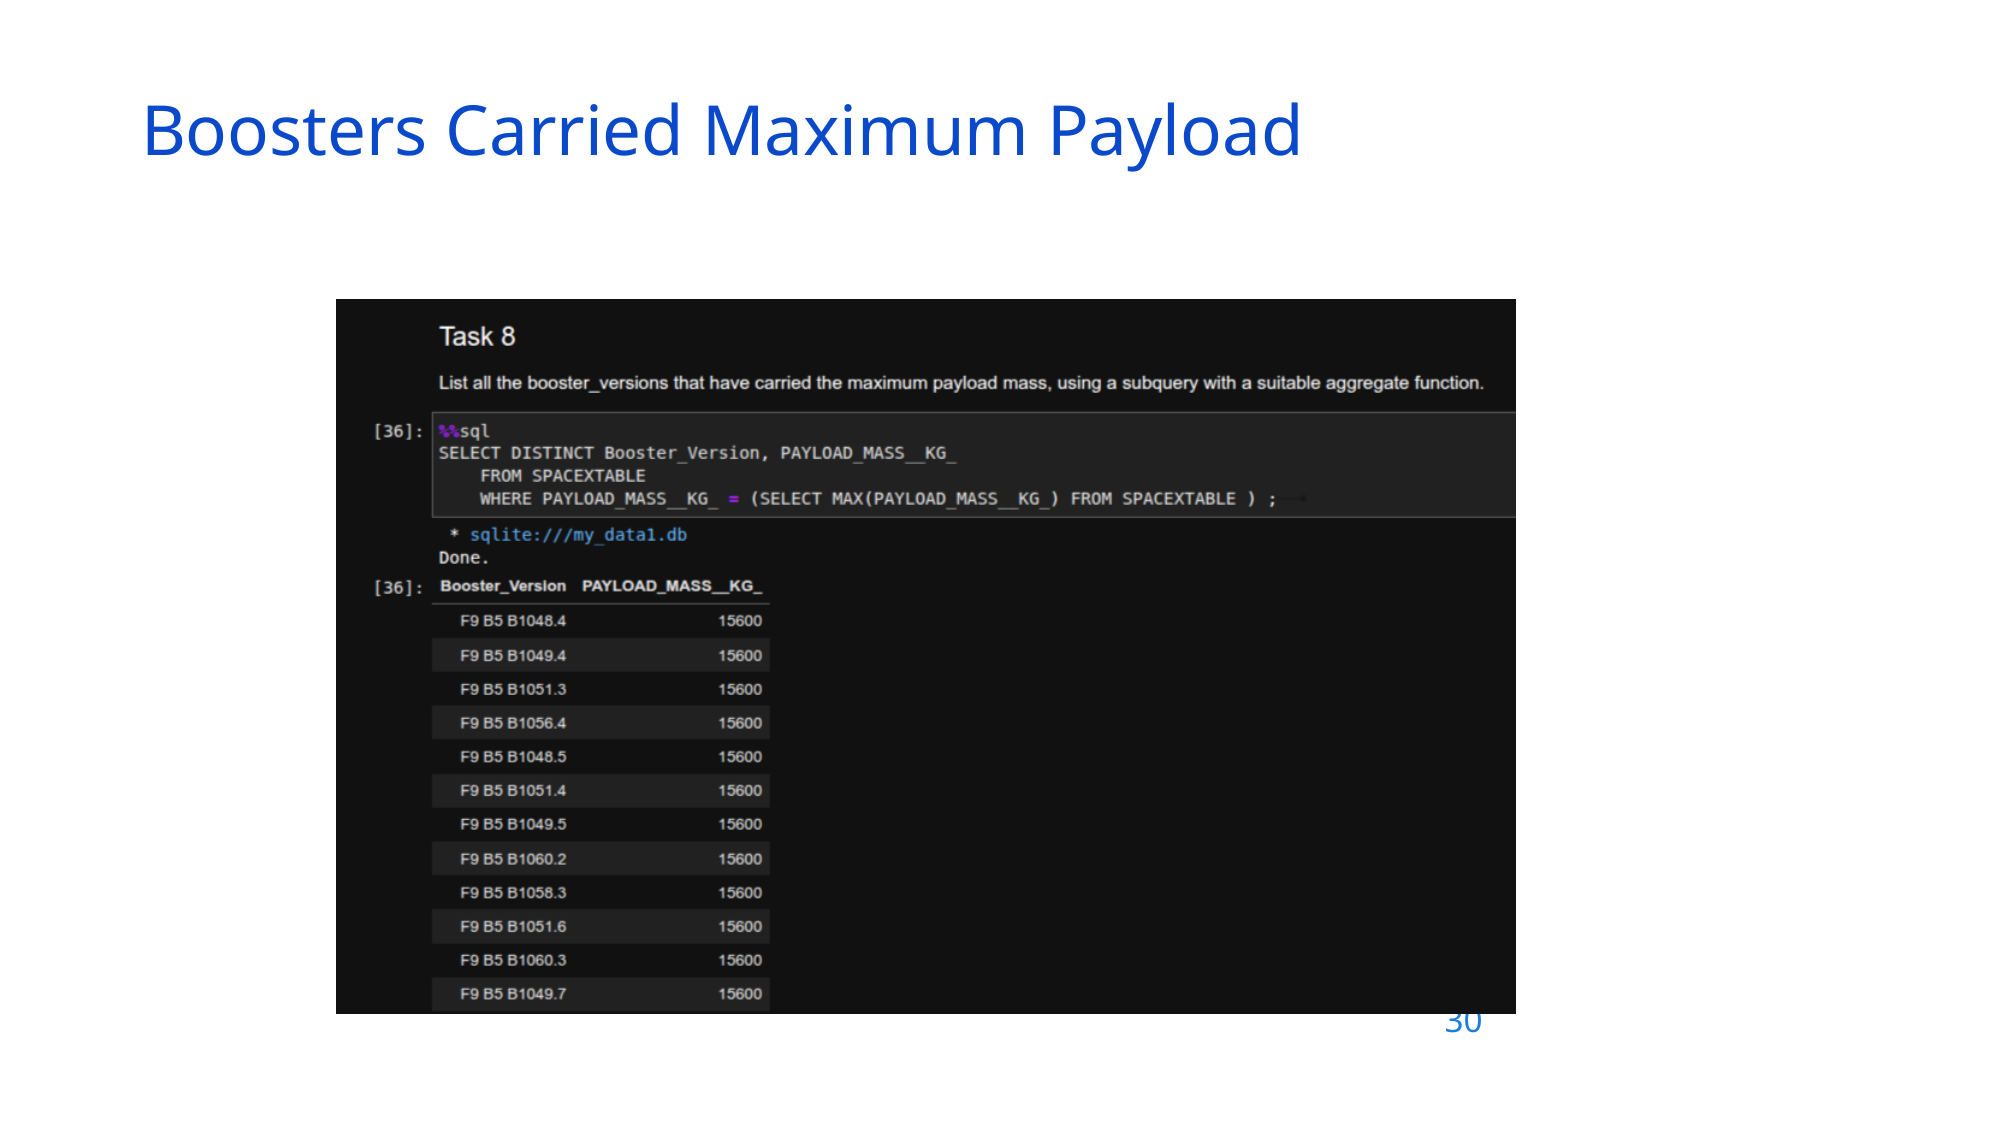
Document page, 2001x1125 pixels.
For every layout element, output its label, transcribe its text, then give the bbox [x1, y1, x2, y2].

slide_number 31 [1429, 988, 1880, 1055]
text_box Boosters Carried Maximum Payload [126, 88, 1852, 179]
picture [336, 299, 1516, 1014]
